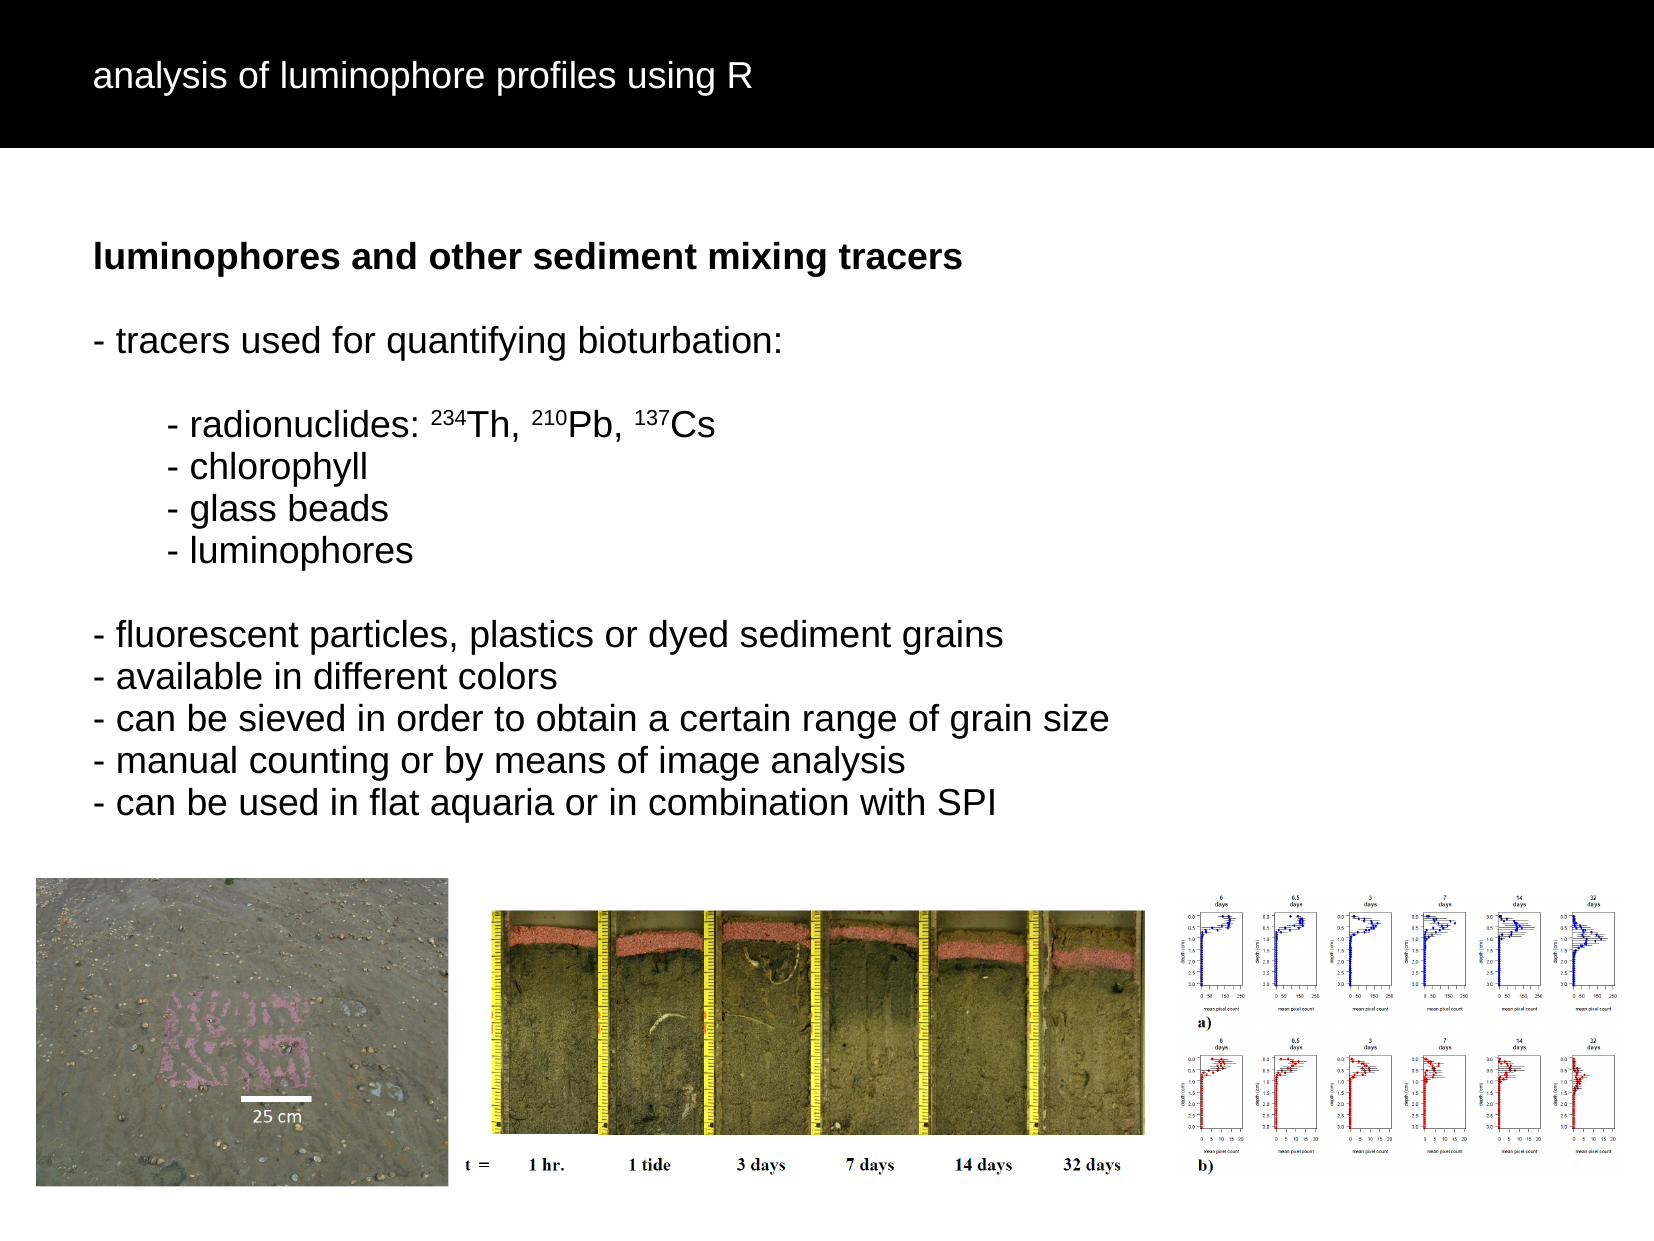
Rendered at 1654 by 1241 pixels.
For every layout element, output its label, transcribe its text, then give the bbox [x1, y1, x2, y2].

picture [32, 873, 1165, 1191]
text_box analysis of luminophore profiles using R [77, 46, 769, 104]
picture [1176, 892, 1627, 1178]
text_box [0, 0, 1654, 148]
text_box luminophores and other sediment mixing tracers - tracers used for quantifying bioturbation: - radionuclides: 234Th, 210Pb, 137Cs - chlorophyll - glass beads - luminophores - fluorescent particles, plastics or dyed sediment grains - available in different colors - can be sieved in order to obtain a certain range of grain size - manual counting or by means of image analysis - can be used in flat aquaria or in combination with SPI [78, 228, 1126, 902]
